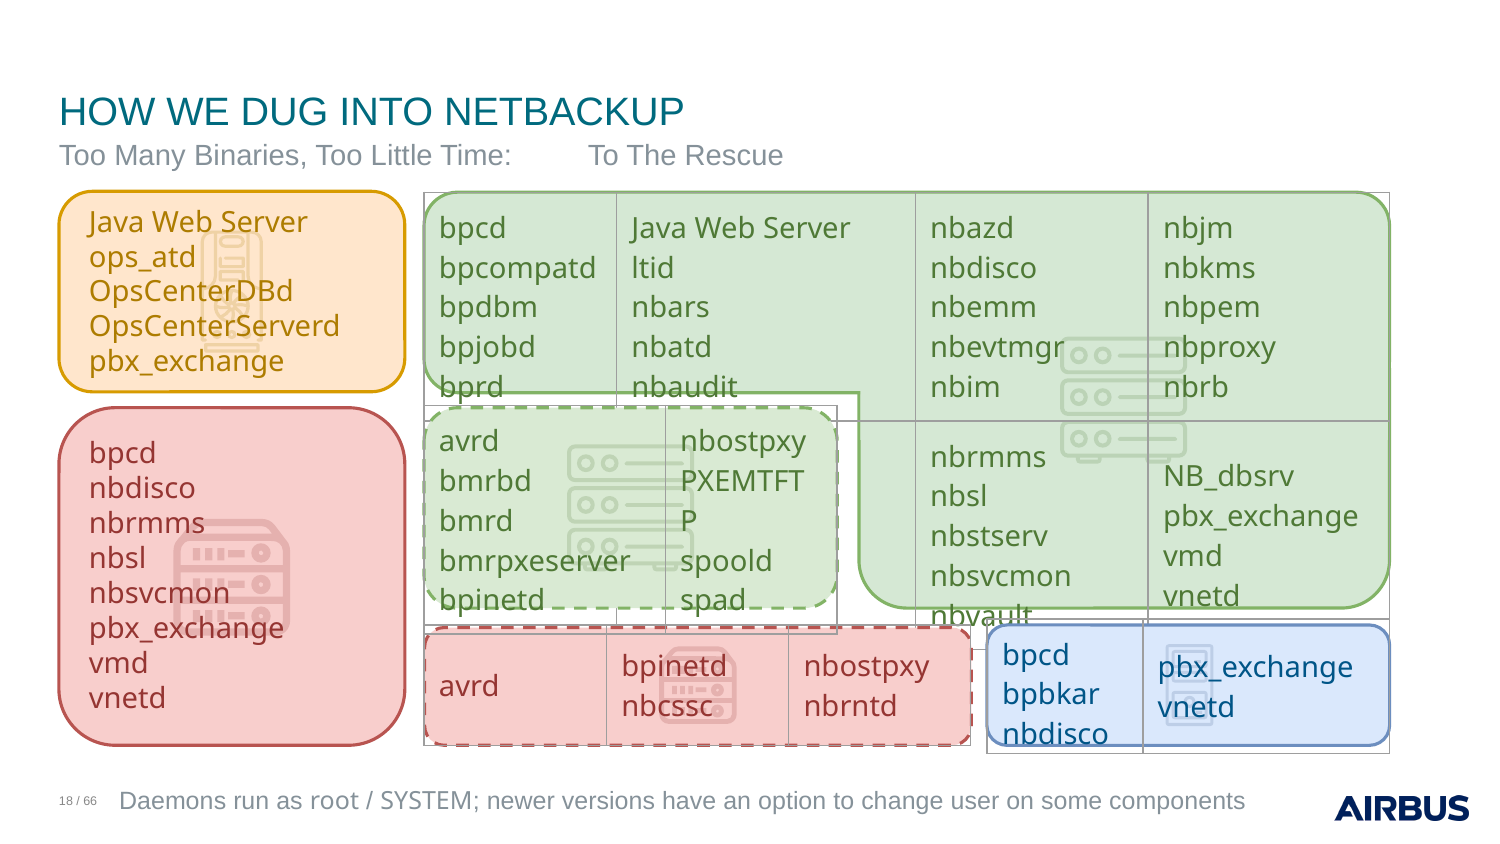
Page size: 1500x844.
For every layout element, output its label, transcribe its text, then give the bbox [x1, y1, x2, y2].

table_header bpcd bpcompatd bpdbm bpjobd bprd [425, 193, 616, 405]
table_header Java Web Server ltid nbars nbatd nbaudit [617, 193, 915, 420]
table_header nbjm nbkms nbpem nbproxy nbrb [1149, 193, 1389, 420]
table_header avrd bmrbd bmrd bmrpxeserver bpinetd [425, 406, 665, 624]
text_box bpcd nbdisco nbrmms nbsl nbsvcmon pbx_exchange vmd vnetd [58, 404, 405, 745]
text_box Java Web Server ops_atd OpsCenterDBd OpsCenterServerd pbx_exchange [58, 172, 405, 404]
table_header avrd [425, 626, 606, 745]
picture [1334, 795, 1469, 821]
table_header nbazd nbdisco nbemm nbevtmgr nbim [916, 193, 1147, 420]
table_header bpcd bpbkar nbdisco [988, 620, 1142, 753]
table_cell NB_dbsrv pbx_exchange vmd vnetd [1149, 422, 1389, 618]
table_header nbostpxy PXEMTFTP spoold spad [666, 406, 836, 624]
table_header pbx_exchange vnetd [1144, 620, 1389, 753]
table_header bpinetd nbcssc [607, 626, 788, 745]
text_box Daemons run as root / SYSTEM; newer versions have an option to change user on some components [104, 769, 1322, 830]
table_cell [838, 422, 915, 624]
table_cell nbrmms nbsl nbstserv nbsvcmon nbvault [916, 422, 1147, 649]
table_header nbostpxy nbrntd [789, 626, 970, 745]
title HOW WE DUG INTO NETBACKUP Too Many Binaries, Too Little Time: $ ps To The Rescue [58, 80, 1441, 192]
